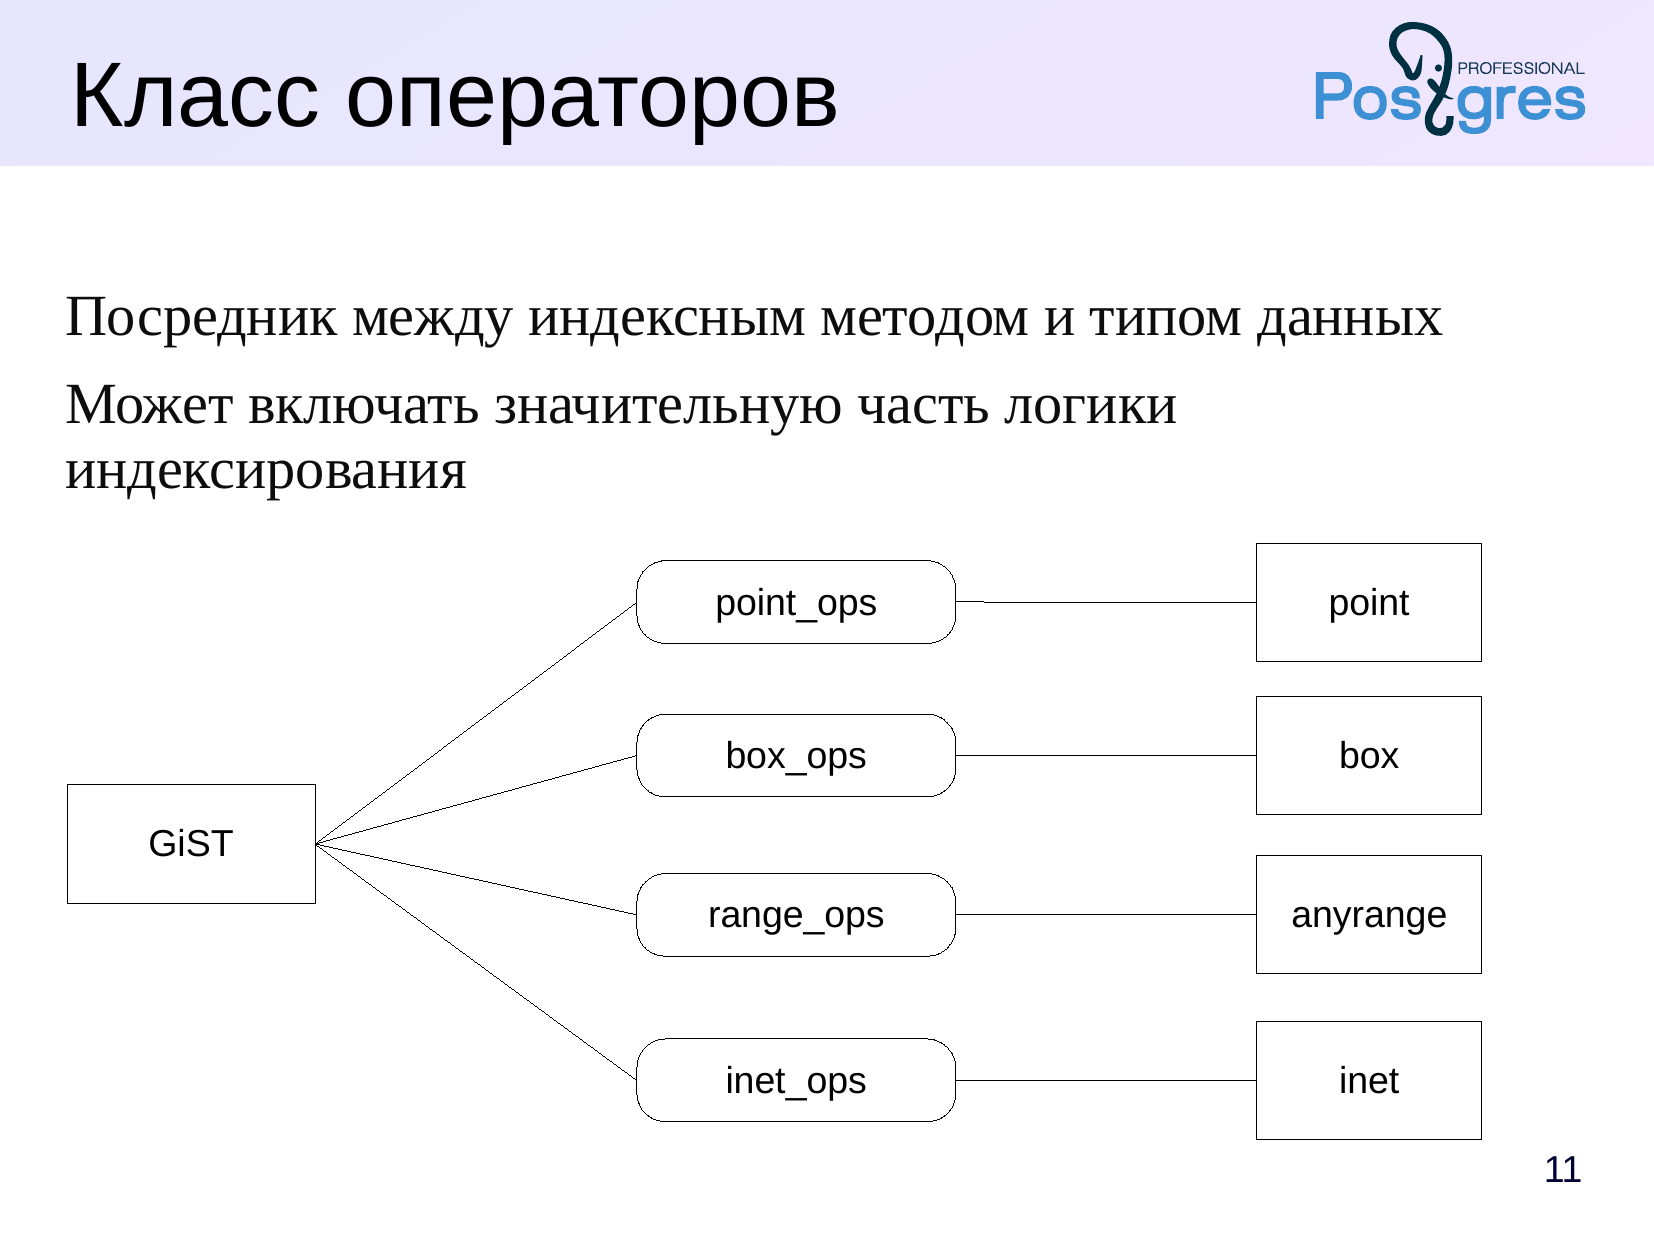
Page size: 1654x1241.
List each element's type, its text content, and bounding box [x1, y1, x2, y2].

text_box inet [1256, 1021, 1482, 1140]
text_box box [1256, 696, 1482, 815]
list Посредник между индексным методом и типом данных Может включать значительную часть логики индексирования [64, 283, 1577, 1141]
text_box anyrange [1256, 855, 1482, 974]
text_box GiST [67, 784, 316, 904]
text_box point_ops [636, 560, 956, 644]
text_box point [1256, 543, 1482, 662]
text_box range_ops [636, 873, 956, 957]
text_box box_ops [636, 714, 956, 797]
text_box inet_ops [636, 1038, 956, 1122]
title Класс операторов [70, 43, 1241, 147]
